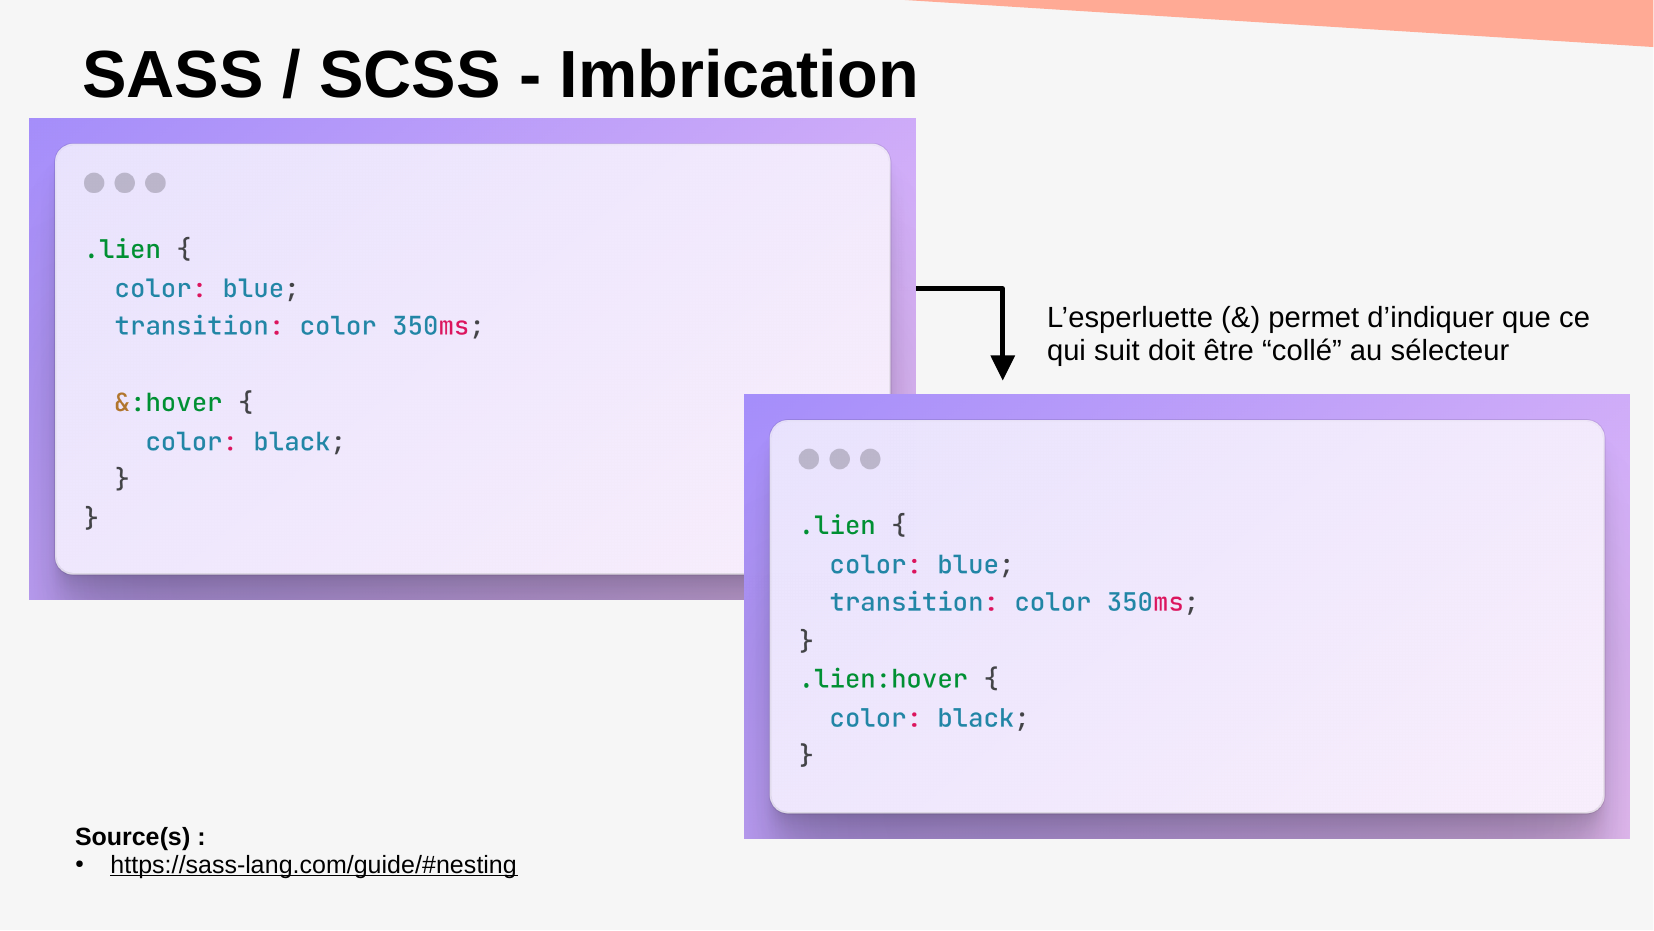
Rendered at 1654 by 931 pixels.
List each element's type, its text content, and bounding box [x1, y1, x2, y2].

text_box Source(s) : https://sass-lang.com/guide/#nesting [60, 815, 1546, 929]
text_box L’esperluette (&) permet d’indiquer que ce qui suit doit être “collé” au sélecteur [1032, 294, 1625, 384]
text_box [904, 0, 1654, 48]
title SASS / SCSS - Imbrication [82, 37, 1571, 114]
picture [29, 118, 1630, 839]
